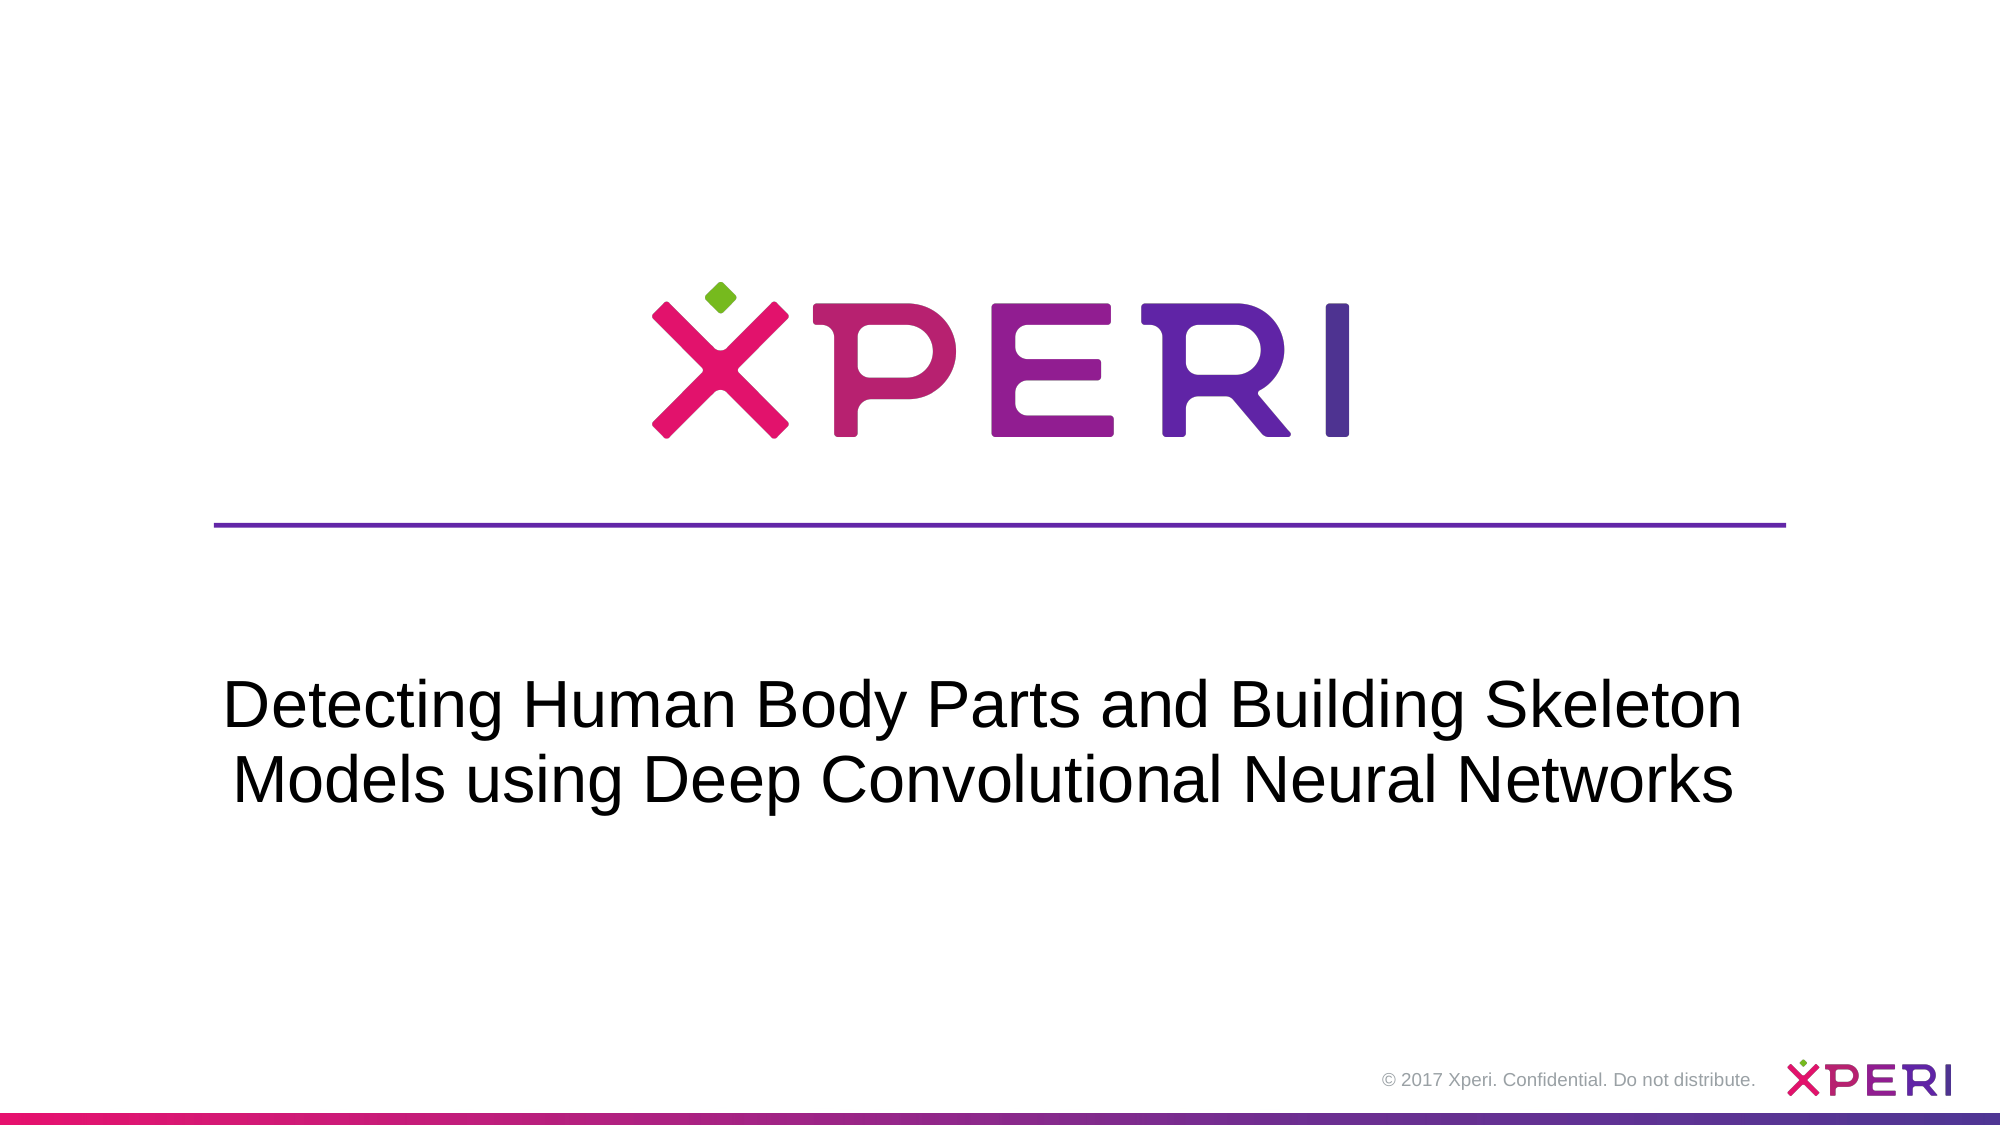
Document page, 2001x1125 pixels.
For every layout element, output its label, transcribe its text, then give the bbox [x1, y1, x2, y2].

subtitle Detecting Human Body Parts and Building Skeleton Models using Deep Convolutional Neural Networks [197, 666, 1771, 818]
picture [0, 0, 2000, 1125]
